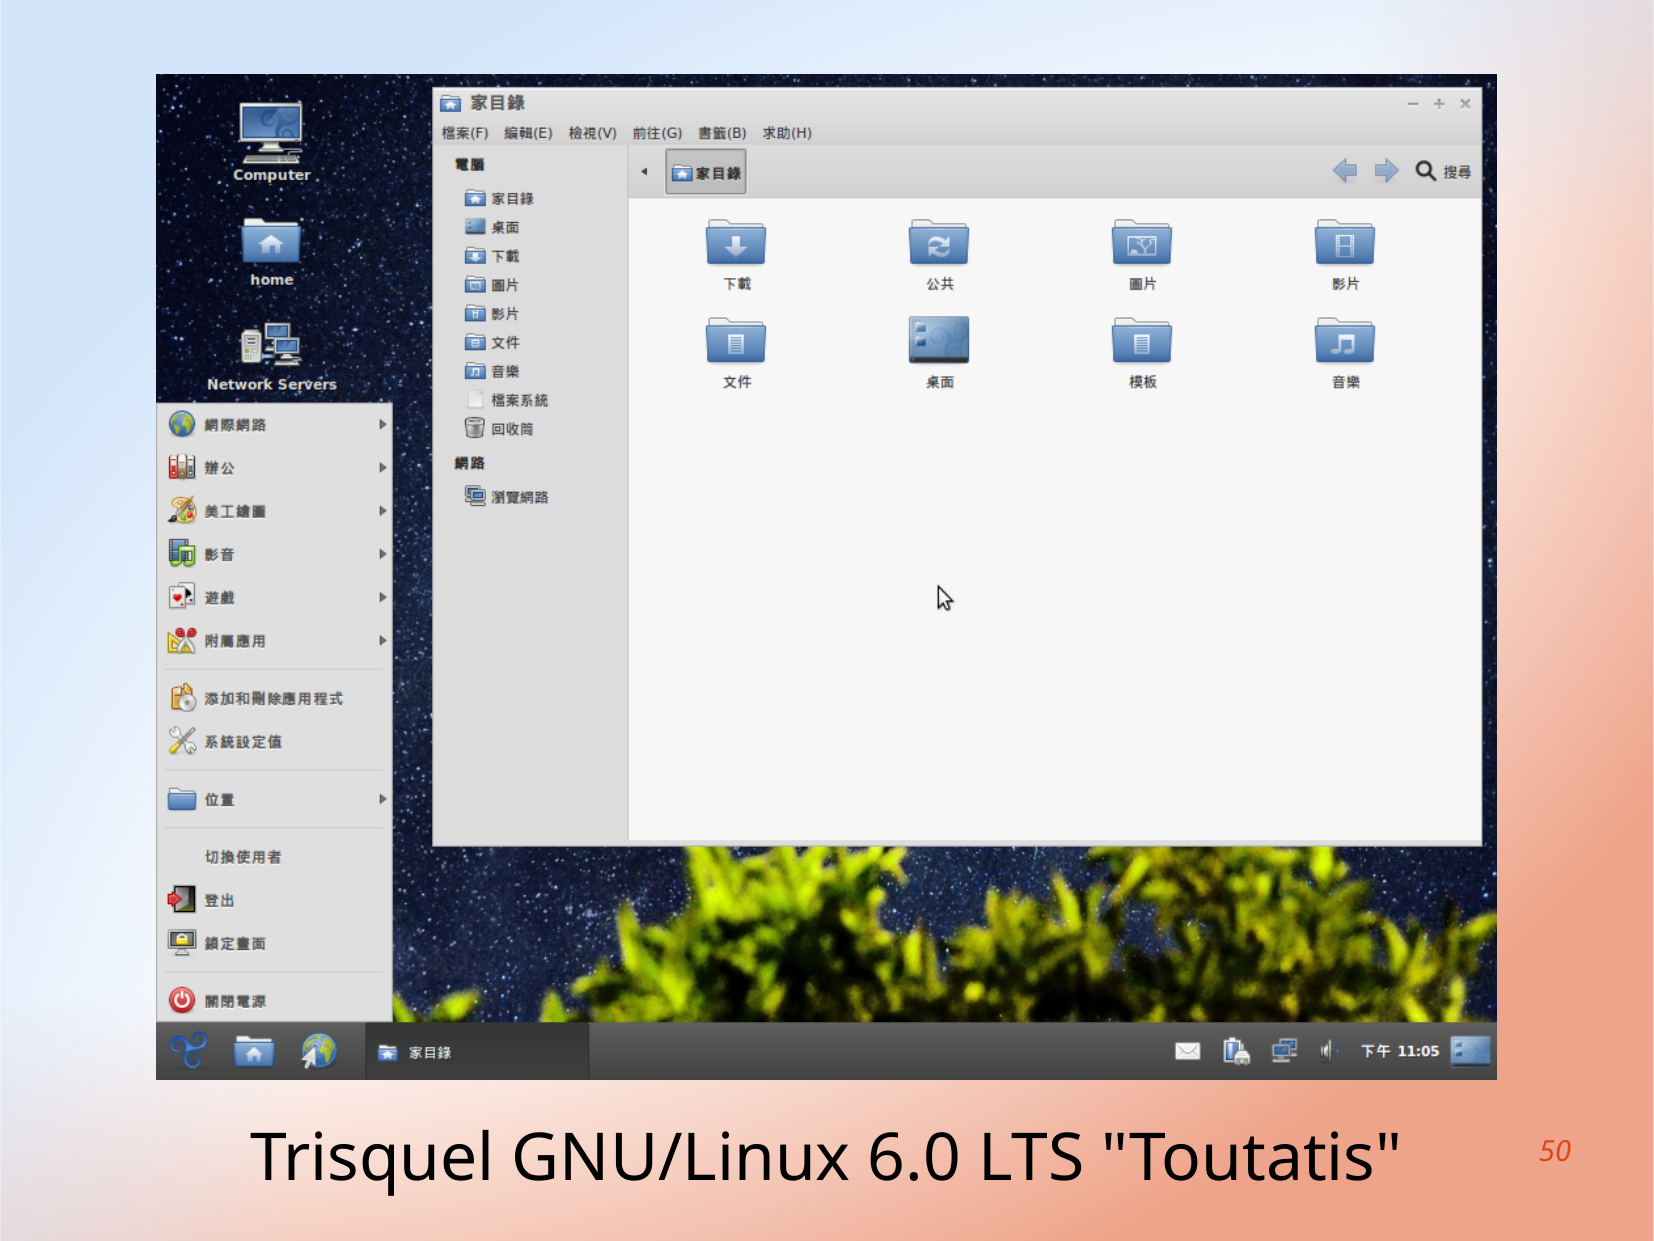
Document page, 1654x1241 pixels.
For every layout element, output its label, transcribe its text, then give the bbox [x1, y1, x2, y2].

picture [0, 0, 1654, 1241]
list Trisquel GNU/Linux 6.0 LTS "Toutatis" [82, 1110, 1571, 1201]
